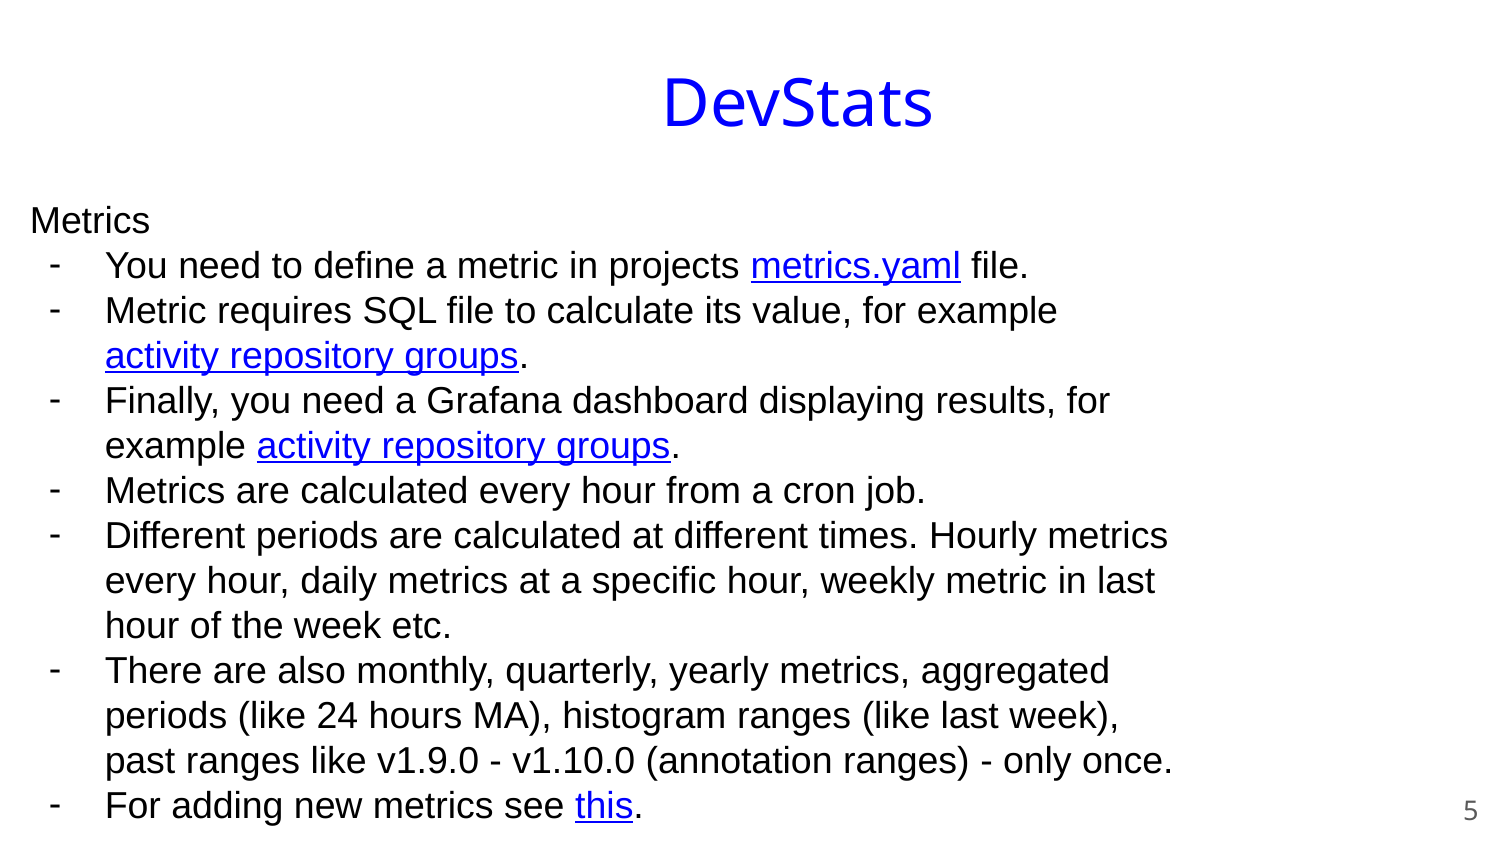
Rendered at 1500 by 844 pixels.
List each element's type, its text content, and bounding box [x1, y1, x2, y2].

title DevStats [646, 41, 1208, 159]
text_box Metrics You need to define a metric in projects metrics.yaml file. Metric requires SQL file to calculate its value, for example activity repository groups. Finally, you need a Grafana dashboard displaying results, for example activity repository groups. Metrics are calculated every hour from a cron job. Different periods are calculated at different times. Hourly metrics every hour, daily metrics at a specific hour, weekly metric in last hour of the week etc. There are also monthly, quarterly, yearly metrics, aggregated periods (like 24 hours MA), histogram ranges (like last week), past ranges like v1.9.0 - v1.10.0 (annotation ranges) - only once. For adding new metrics see this. [14, 181, 1208, 780]
slide_number <number> [1403, 779, 1494, 844]
